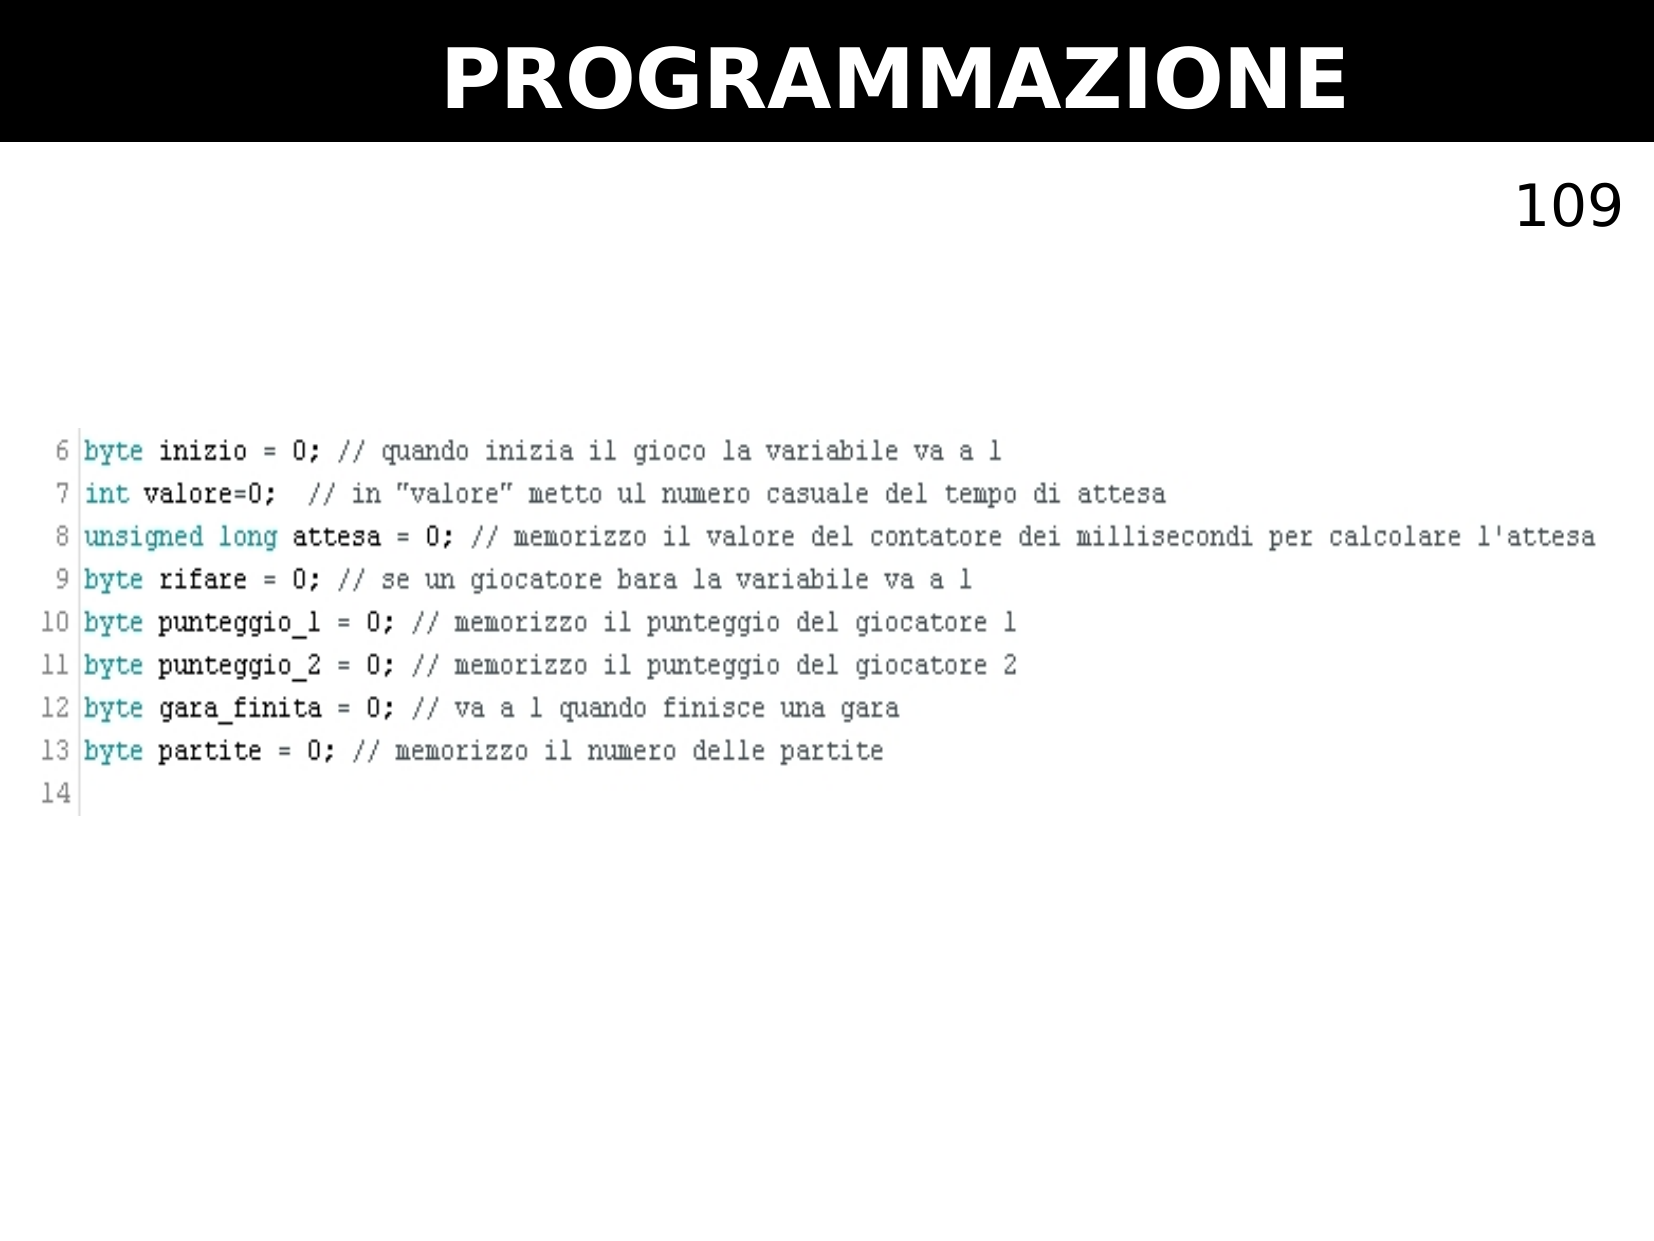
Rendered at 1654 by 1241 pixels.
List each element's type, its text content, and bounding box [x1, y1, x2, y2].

text_box PROGRAMMAZIONE [425, 23, 1366, 136]
text_box [0, 0, 1654, 142]
text_box 109 [1498, 165, 1640, 249]
picture [7, 428, 1619, 816]
